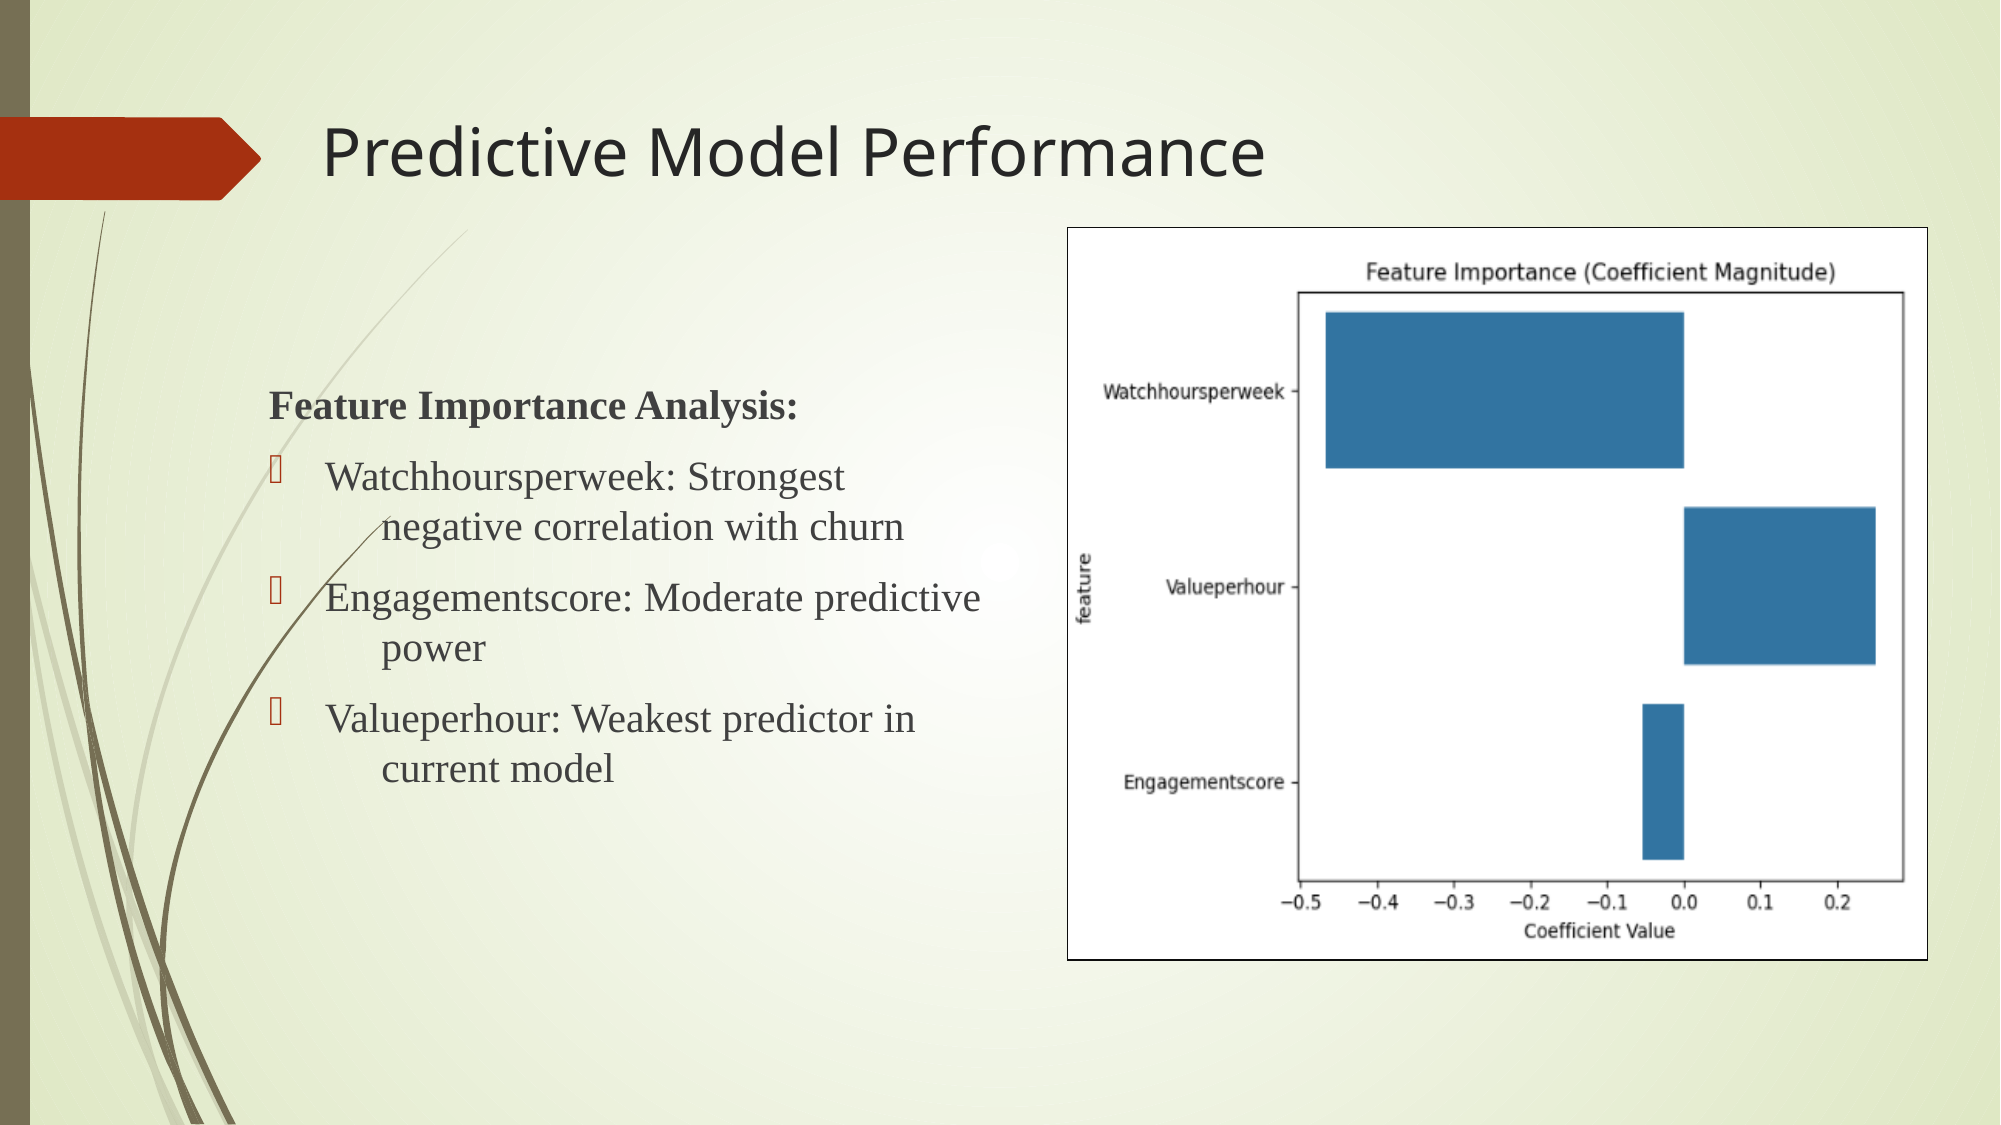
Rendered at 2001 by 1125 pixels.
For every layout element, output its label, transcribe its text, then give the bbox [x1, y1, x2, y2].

picture [1068, 228, 1927, 959]
title Predictive Model Performance [306, 102, 1888, 204]
list Feature Importance Analysis: Watchhoursperweek: Strongest negative correlation with churn Engagementscore: Moderate predictive power Valueperhour: Weakest predictor in current model [253, 228, 1000, 912]
